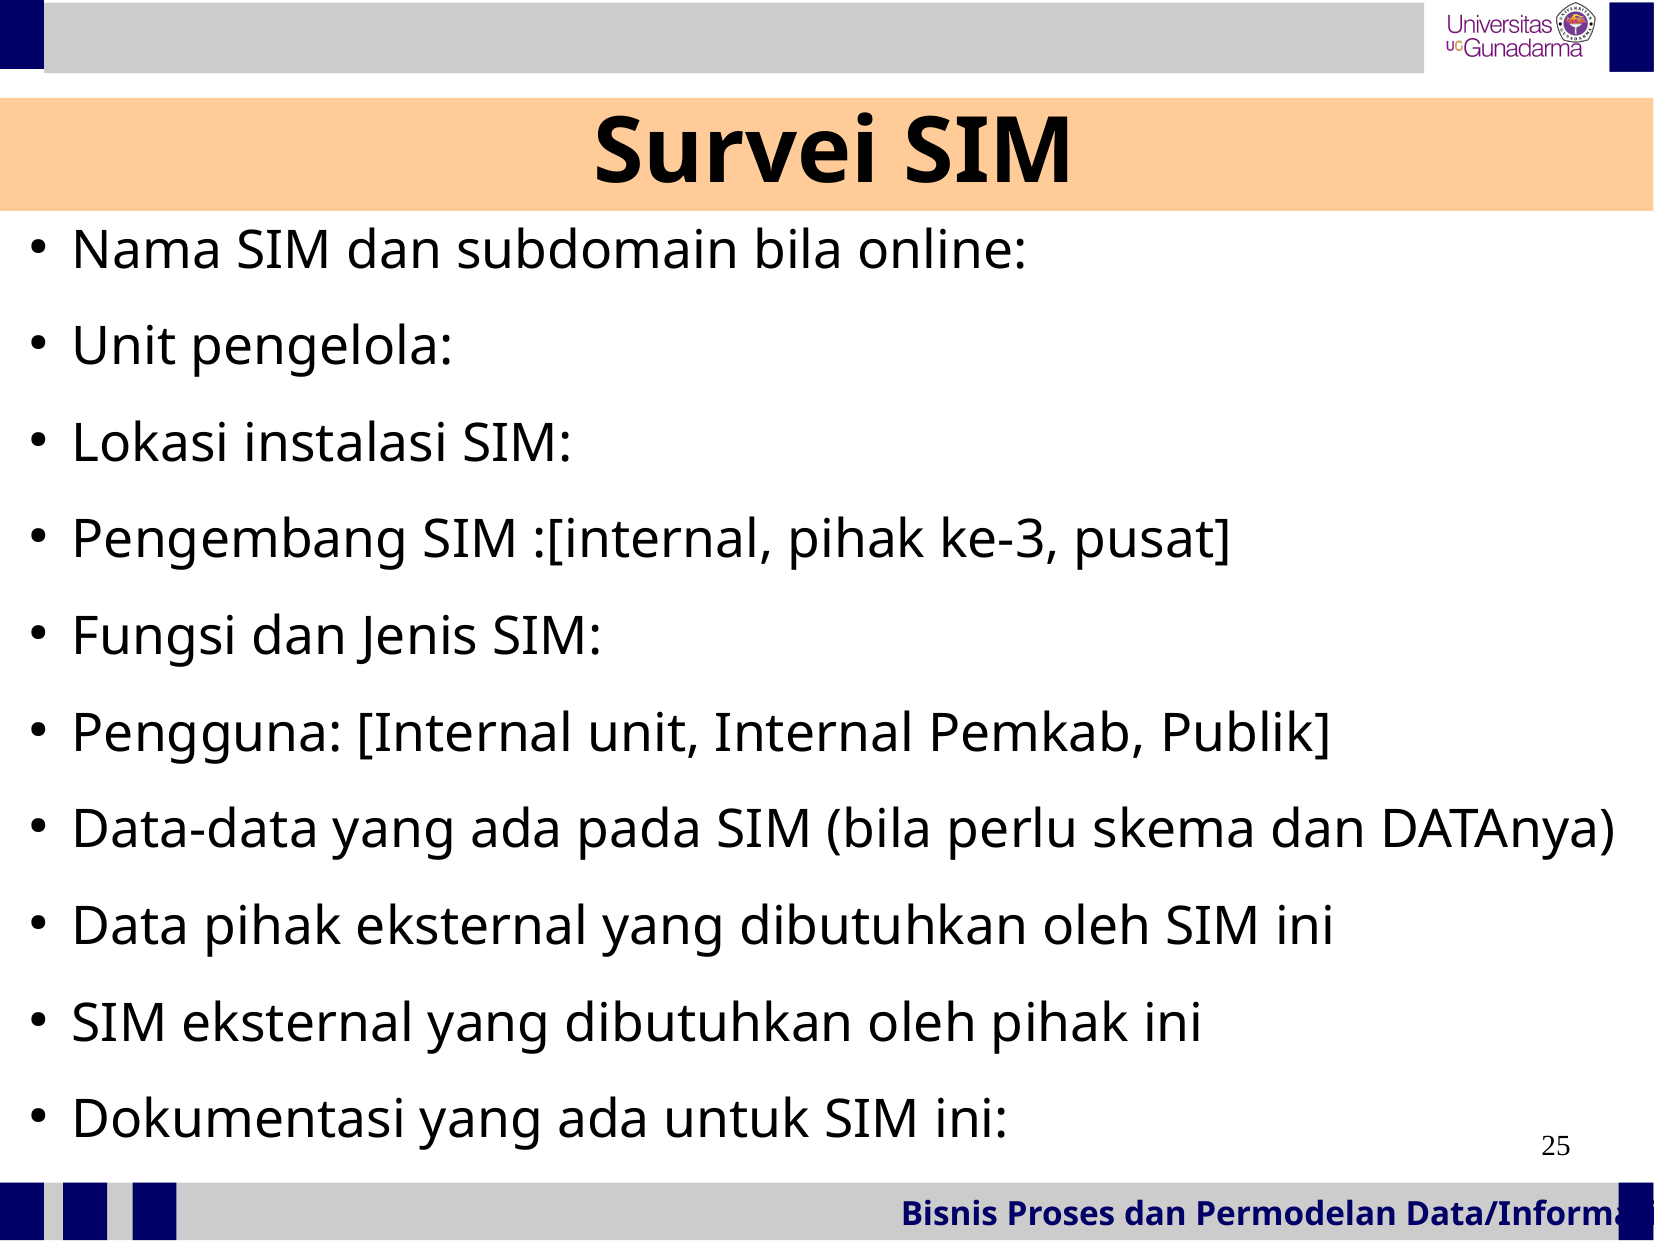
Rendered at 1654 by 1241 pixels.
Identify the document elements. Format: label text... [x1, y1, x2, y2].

text_box [1592, 97, 1654, 211]
title Survei SIM [78, 84, 1592, 210]
text_box [0, 97, 78, 211]
picture [1437, 2, 1610, 62]
list Nama SIM dan subdomain bila online: Unit pengelola: Lokasi instalasi SIM: Pengembang SIM :[internal, pihak ke-3, pusat] Fungsi dan Jenis SIM: Pengguna: [Internal unit, Internal Pemkab, Publik] Data-data yang ada pada SIM (bila perlu skema dan DATAnya) Data pihak eksternal yang dibutuhkan oleh SIM ini SIM eksternal yang dibutuhkan oleh pihak ini Dokumentasi yang ada untuk SIM ini: [14, 210, 1630, 1171]
